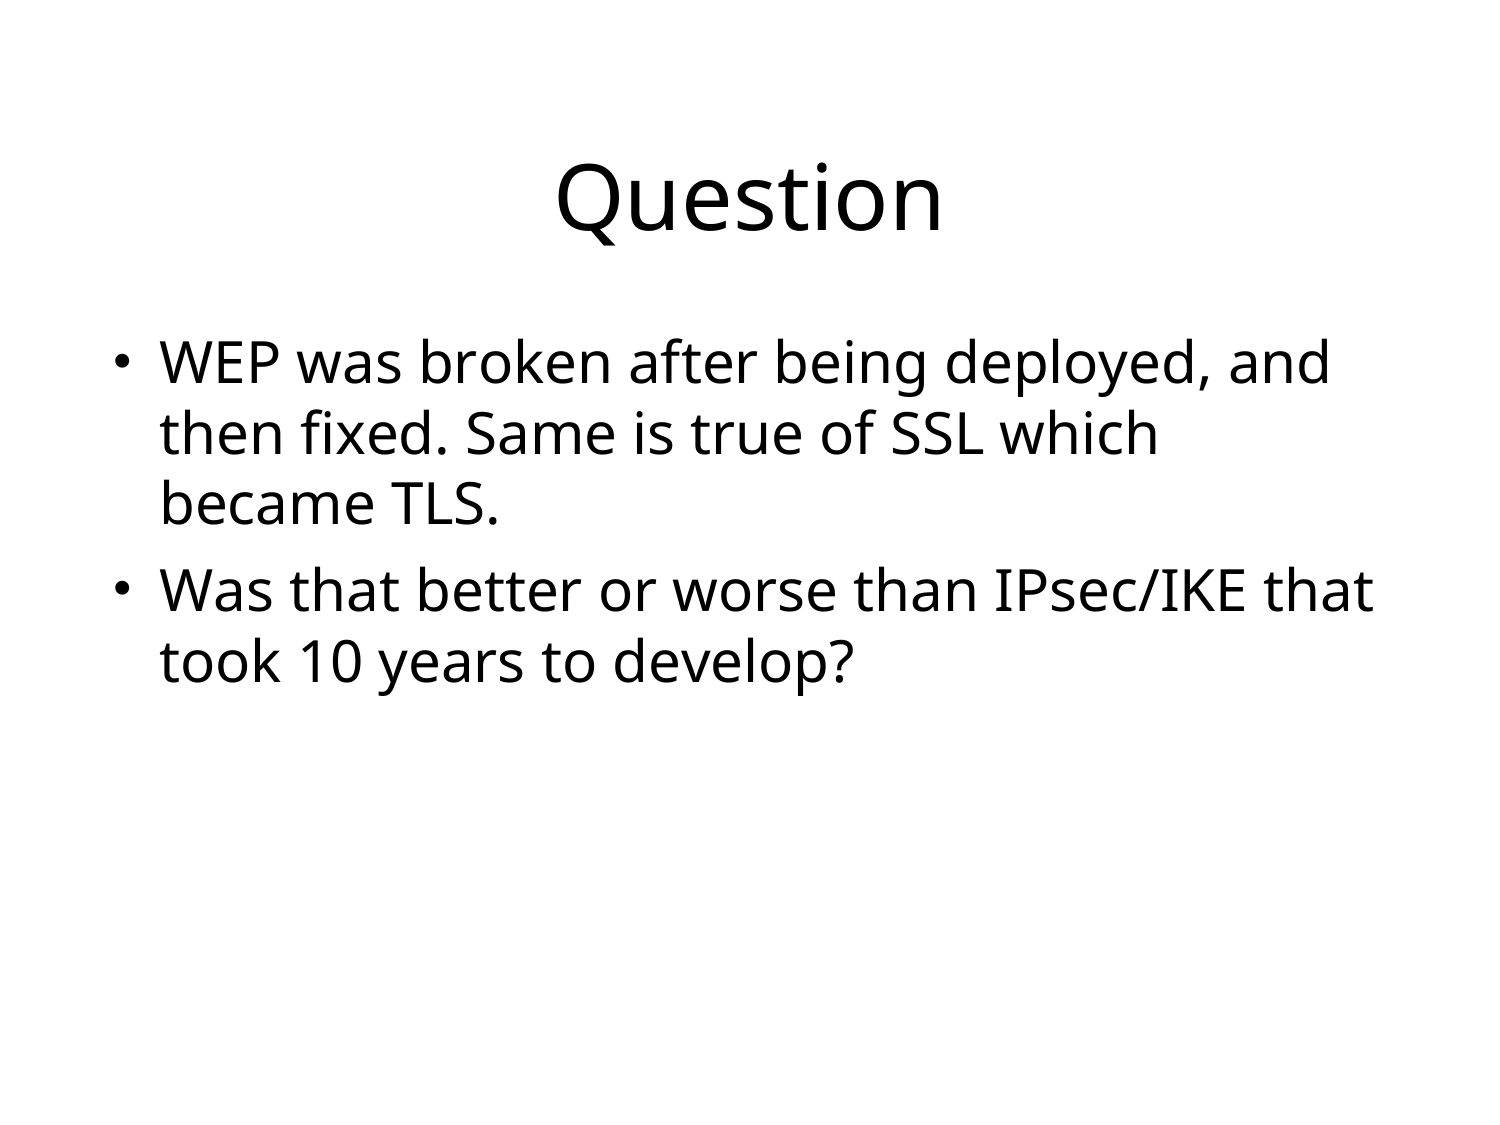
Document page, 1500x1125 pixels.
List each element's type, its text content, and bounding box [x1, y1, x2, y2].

title Question [112, 99, 1388, 288]
list WEP was broken after being deployed, and then fixed. Same is true of SSL which became TLS. Was that better or worse than IPsec/IKE that took 10 years to develop? [112, 324, 1388, 1010]
